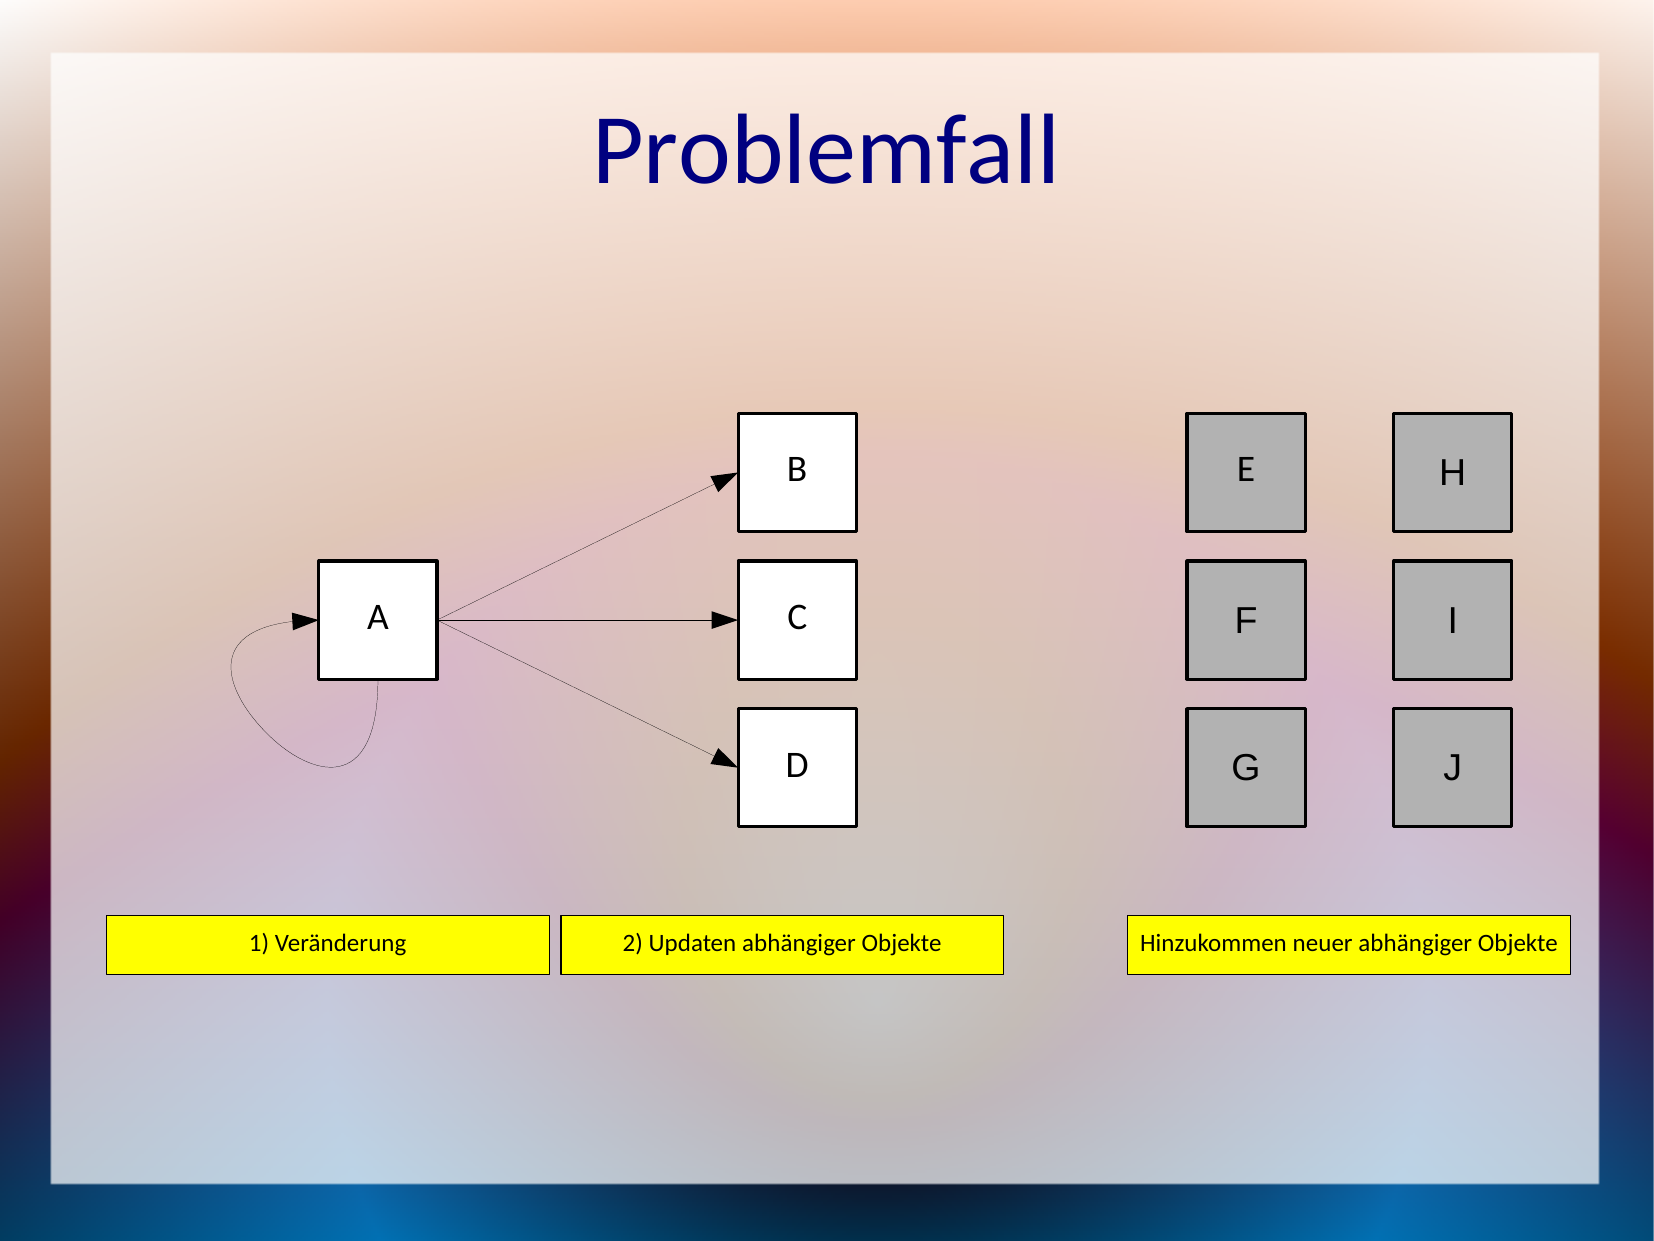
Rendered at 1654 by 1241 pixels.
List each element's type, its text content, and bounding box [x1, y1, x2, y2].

text_box Hinzukommen neuer abhängiger Objekte [1127, 915, 1571, 975]
text_box A [318, 561, 438, 680]
text_box D [738, 708, 857, 827]
text_box F [1187, 561, 1306, 680]
text_box C [738, 561, 857, 680]
text_box G [1187, 708, 1306, 827]
text_box J [1393, 708, 1512, 827]
picture [0, 0, 1654, 1241]
title Problemfall [82, 55, 1571, 263]
text_box 1) Veränderung [106, 915, 550, 975]
text_box B [738, 413, 857, 532]
text_box E [1187, 413, 1306, 532]
text_box 2) Updaten abhängiger Objekte [561, 915, 1004, 975]
text_box H [1393, 413, 1512, 532]
text_box I [1393, 561, 1512, 680]
